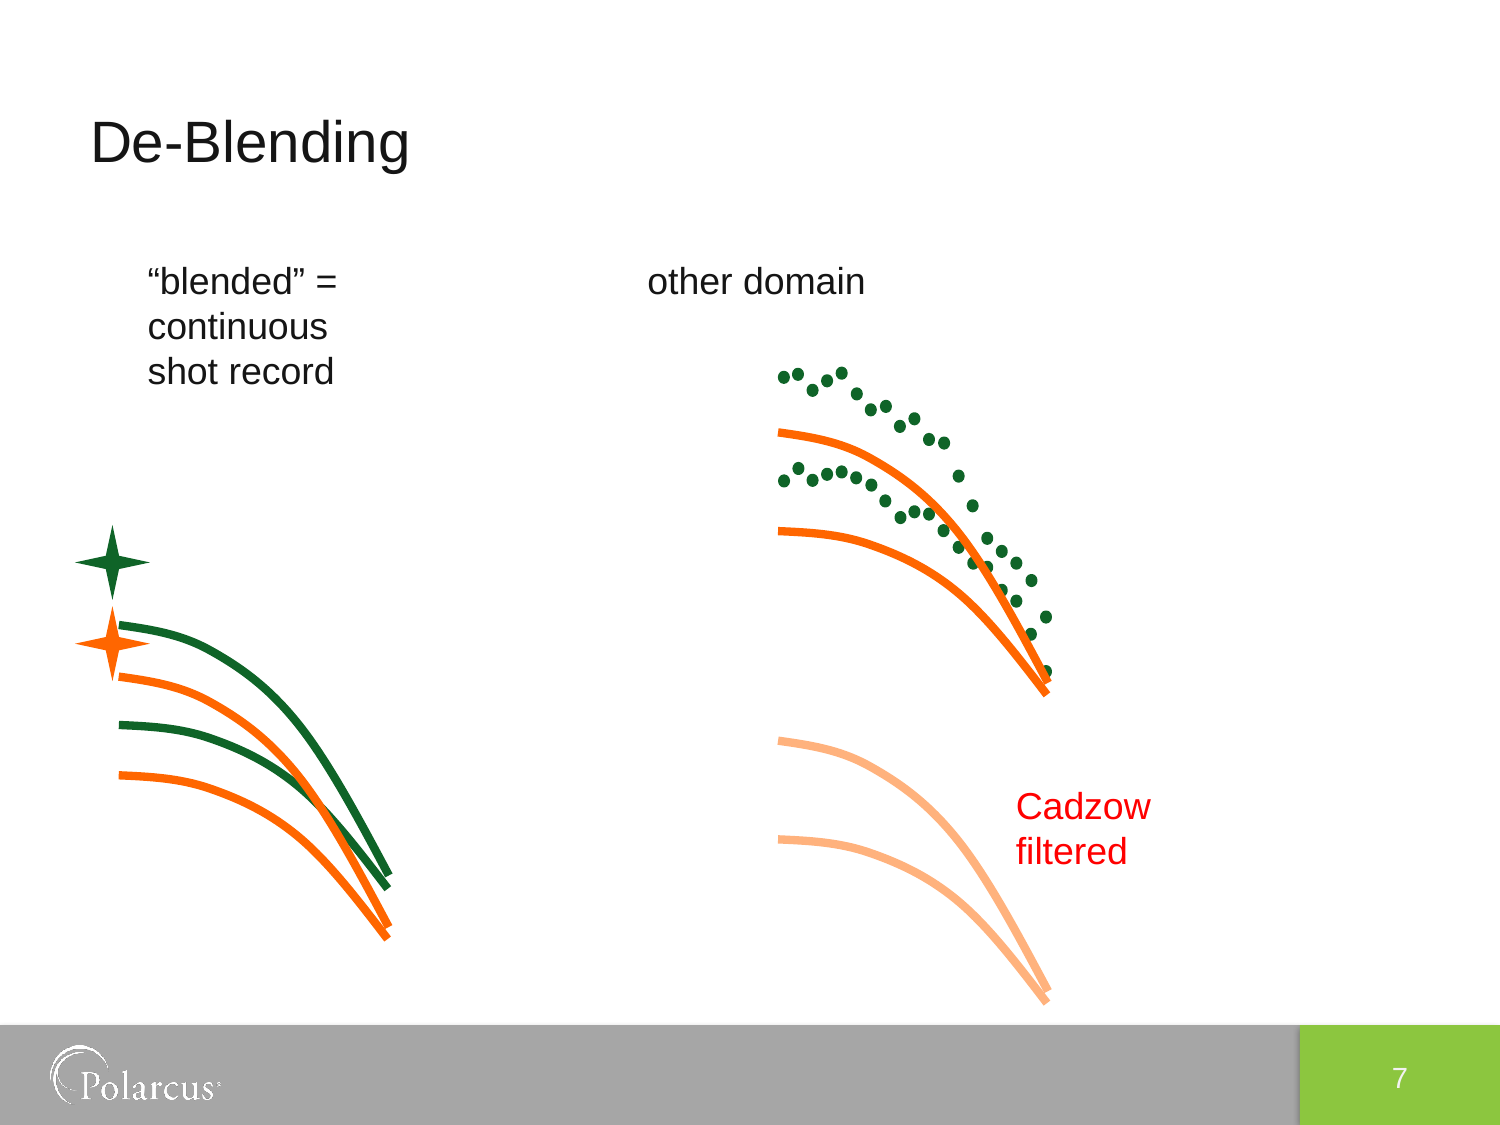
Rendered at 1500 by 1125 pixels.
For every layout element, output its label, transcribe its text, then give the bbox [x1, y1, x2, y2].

text_box [852, 389, 861, 399]
text_box [881, 496, 890, 506]
text_box [867, 480, 876, 490]
text_box [808, 475, 817, 485]
text_box [1027, 576, 1036, 586]
text_box [780, 476, 788, 486]
text_box [940, 438, 949, 448]
text_box [954, 542, 963, 552]
text_box [983, 533, 992, 543]
text_box [1012, 558, 1021, 568]
text_box Cadzow filtered [1001, 775, 1166, 880]
text_box other domain [632, 250, 881, 310]
text_box [1012, 596, 1021, 606]
text_box [74, 524, 150, 600]
text_box [954, 471, 963, 481]
text_box [794, 463, 803, 473]
text_box [866, 405, 875, 415]
text_box [779, 372, 788, 382]
text_box [969, 559, 976, 568]
text_box [823, 469, 832, 479]
text_box [794, 369, 802, 379]
text_box [910, 414, 919, 424]
text_box “blended” = continuous shot record [132, 249, 354, 400]
text_box [895, 421, 904, 431]
text_box [1045, 667, 1050, 675]
text_box [823, 376, 832, 386]
text_box [1027, 629, 1035, 639]
text_box [939, 526, 948, 536]
text_box [74, 606, 150, 682]
text_box [896, 513, 905, 523]
text_box [852, 473, 861, 483]
picture [50, 1045, 221, 1105]
text_box [837, 467, 846, 477]
text_box [925, 509, 933, 519]
text_box [997, 546, 1006, 556]
text_box [1042, 612, 1050, 622]
text_box [968, 501, 977, 511]
text_box [910, 507, 919, 517]
text_box [986, 562, 992, 570]
list [75, 262, 1425, 1005]
title De-Blending [75, 45, 1425, 233]
text_box [808, 385, 817, 395]
text_box [837, 368, 846, 378]
text_box [925, 435, 933, 444]
text_box [881, 401, 890, 411]
text_box [1000, 585, 1006, 593]
